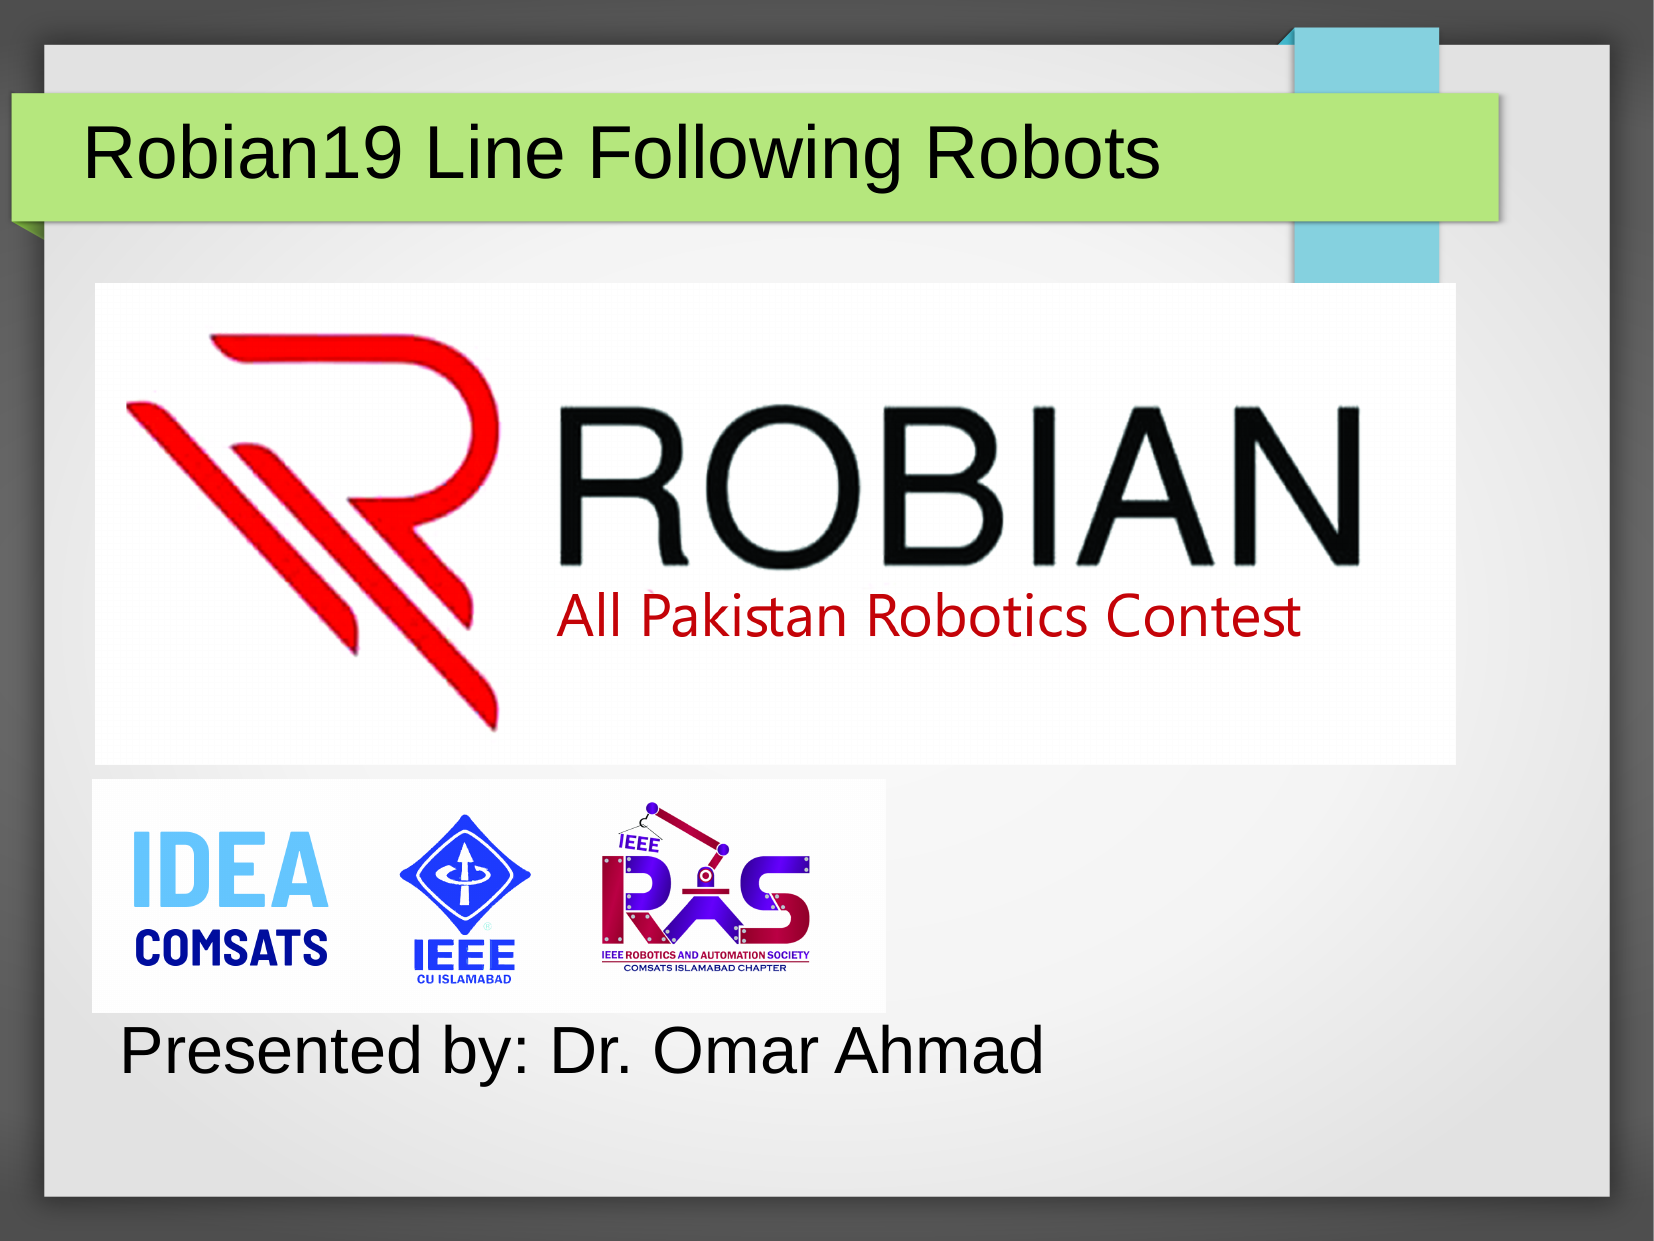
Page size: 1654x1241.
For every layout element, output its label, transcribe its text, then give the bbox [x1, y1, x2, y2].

text_box Presented by: Dr. Omar Ahmad [105, 1005, 1060, 1096]
picture [0, 0, 1654, 1241]
title Robian19 Line Following Robots [82, 49, 1571, 257]
